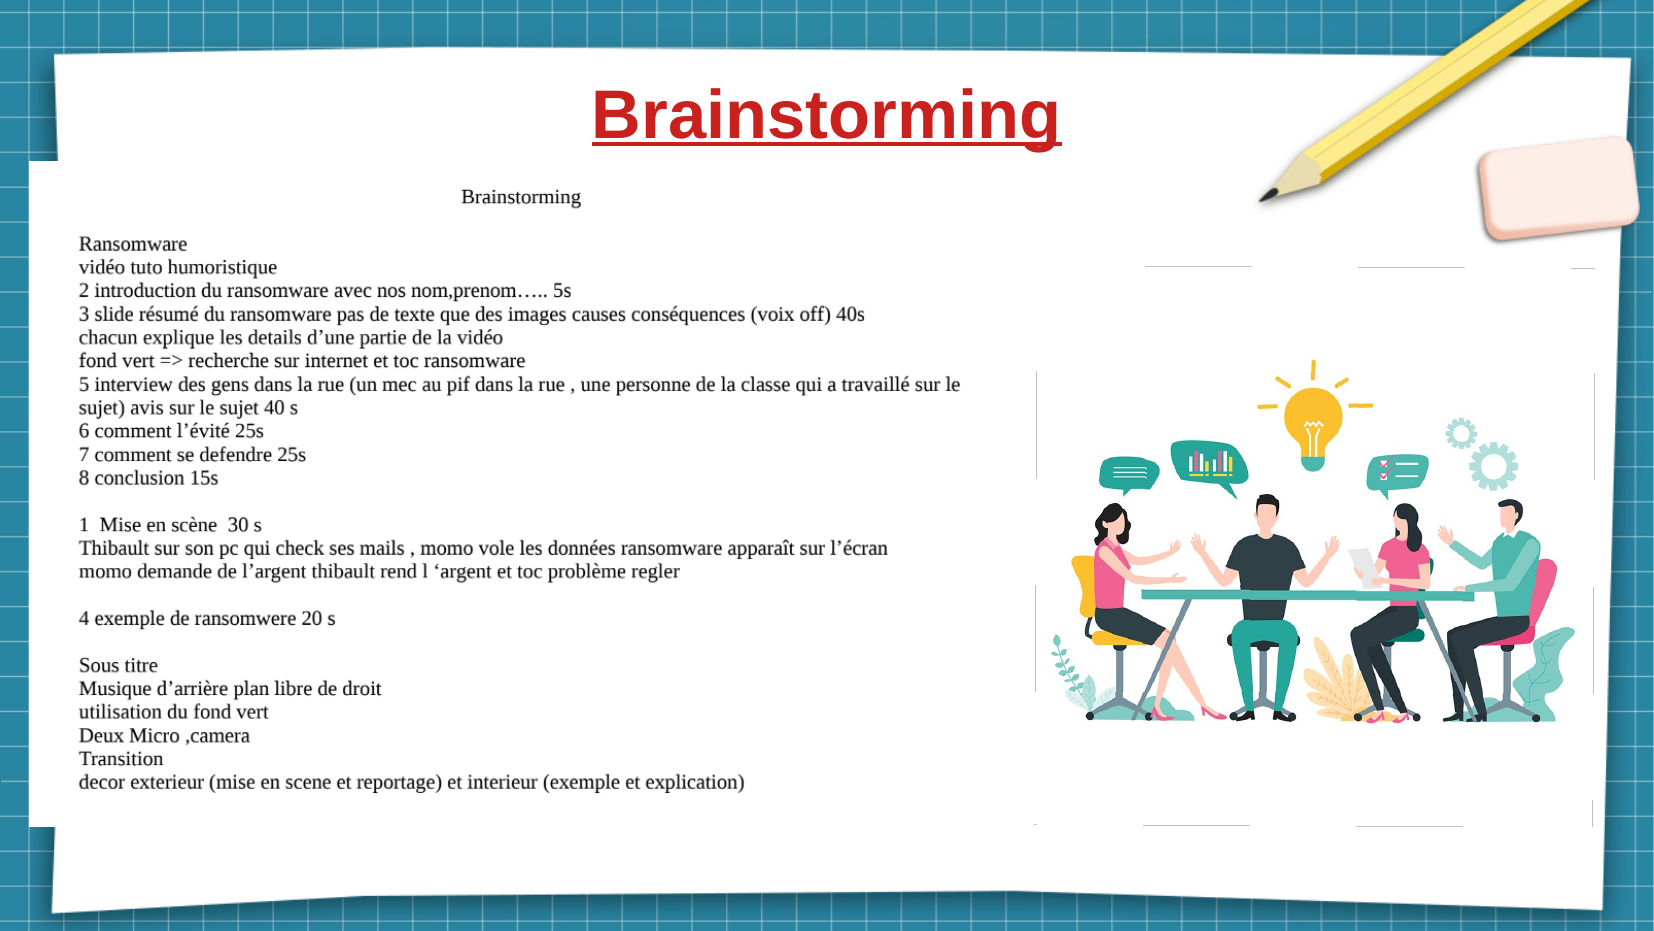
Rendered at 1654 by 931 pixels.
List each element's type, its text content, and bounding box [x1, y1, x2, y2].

title Brainstorming [82, 37, 1571, 193]
picture [0, 0, 1654, 931]
